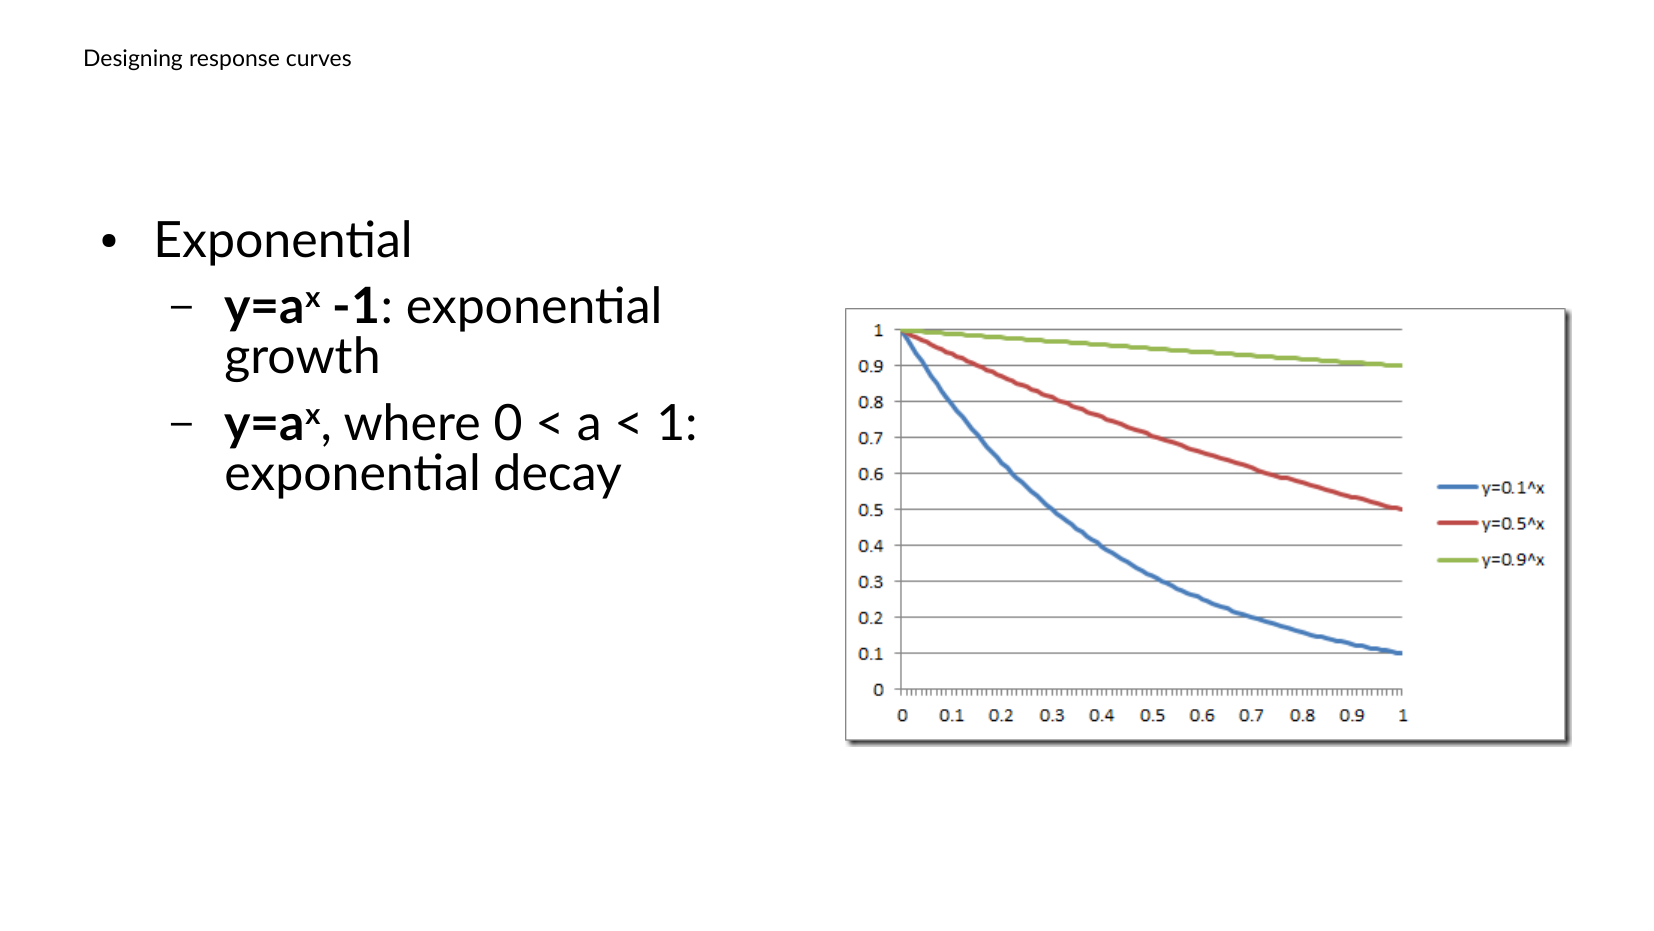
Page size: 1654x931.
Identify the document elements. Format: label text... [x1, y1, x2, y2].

title Designing response curves [83, 0, 1571, 119]
list Exponential y=ax -1: exponential growth y=ax, where 0 < a < 1: exponential decay [82, 217, 809, 839]
picture [845, 308, 1572, 748]
